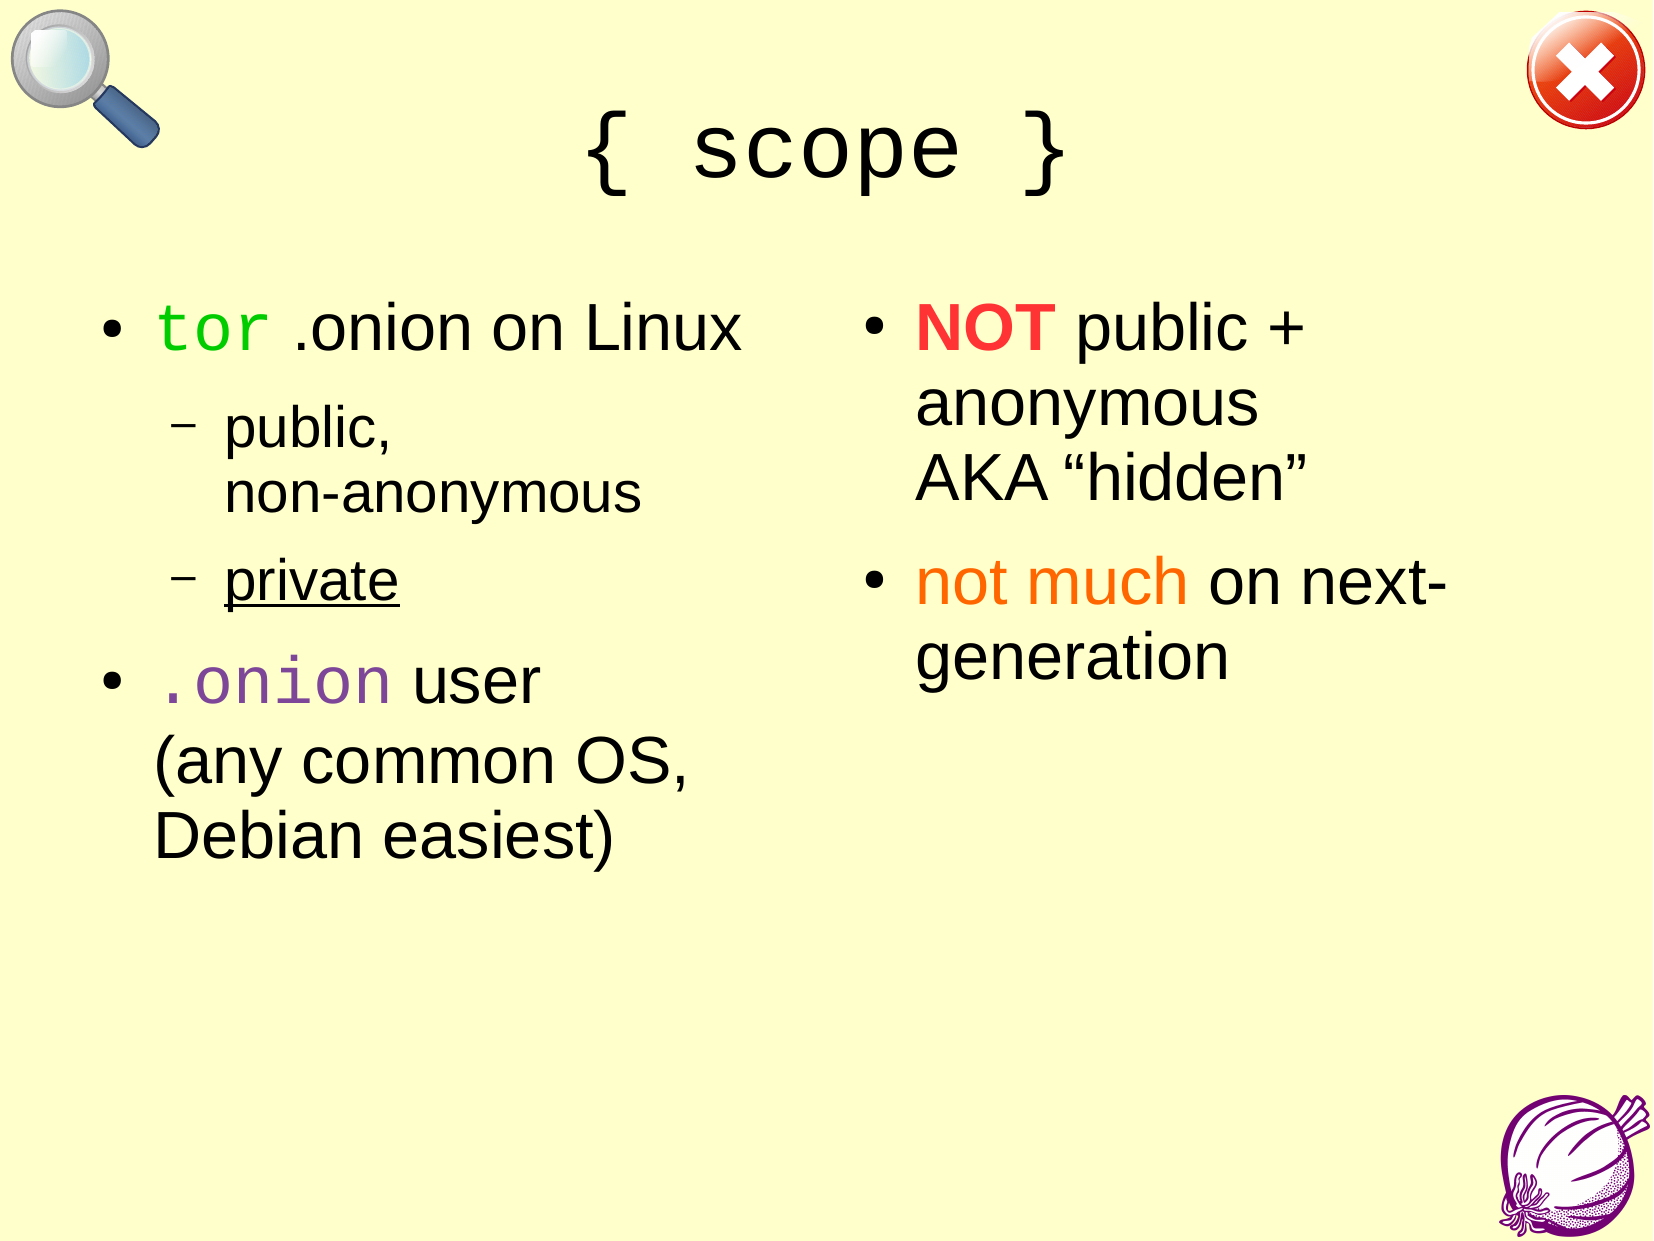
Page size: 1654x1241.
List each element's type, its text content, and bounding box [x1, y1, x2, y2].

list NOT public + anonymous AKA “hidden” not much on next-generation [844, 290, 1571, 1010]
picture [0, 0, 171, 165]
title { scope } [82, 49, 1571, 257]
picture [1503, 0, 1653, 146]
list tor .onion on Linux public, non-anonymous private .onion user (any common OS, Debian easiest) [82, 290, 809, 1010]
